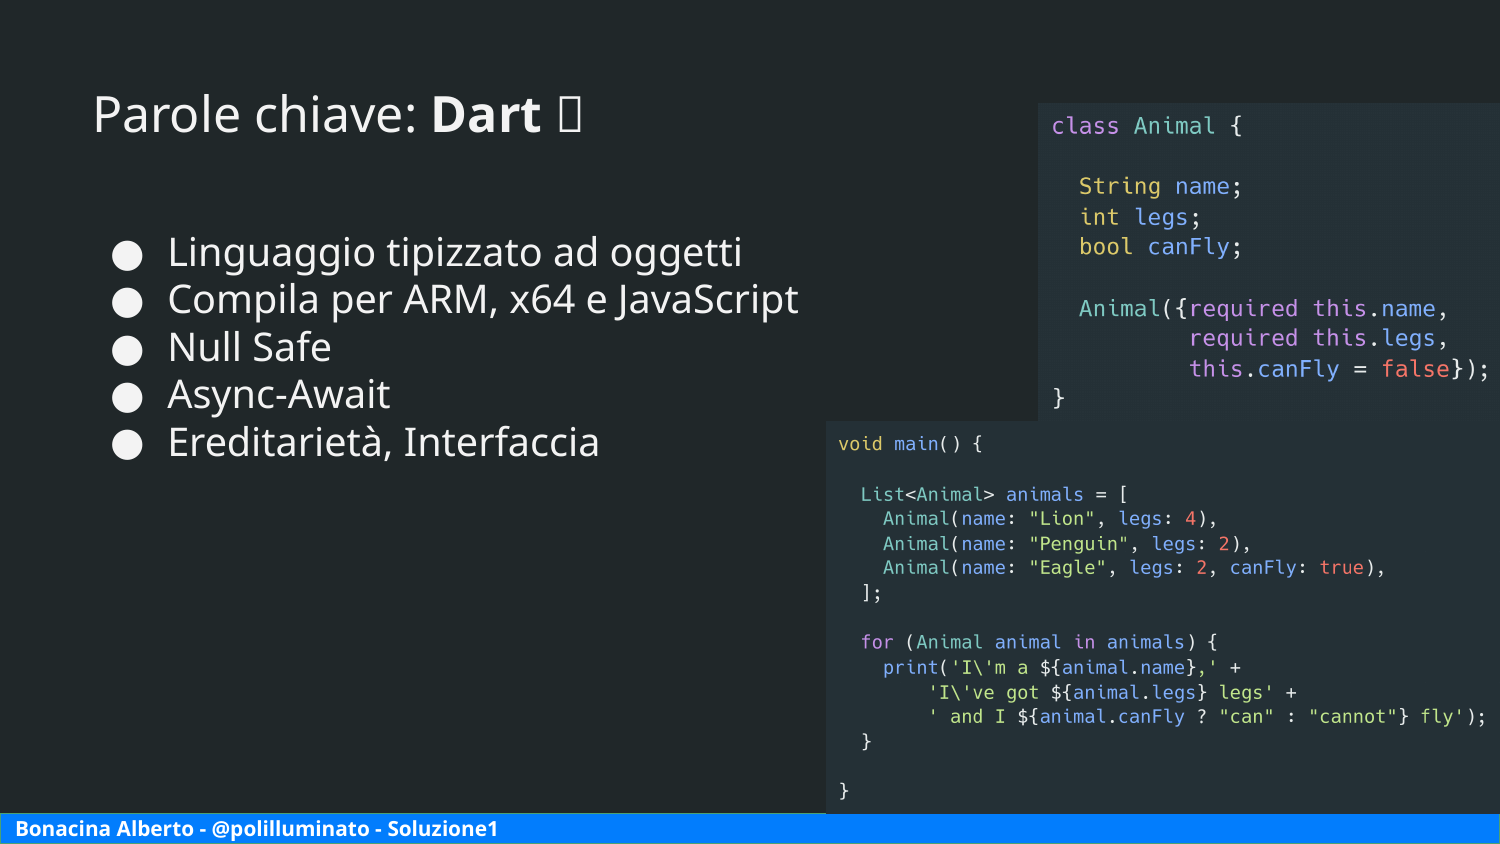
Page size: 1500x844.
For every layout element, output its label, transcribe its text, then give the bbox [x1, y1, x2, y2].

text_box Parole chiave: Dart 🤓 [77, 67, 721, 159]
picture [826, 103, 1500, 814]
text_box Linguaggio tipizzato ad oggetti Compila per ARM, x64 e JavaScript Null Safe Async-Await Ereditarietà, Interfaccia [77, 212, 929, 480]
text_box Bonacina Alberto - @polilluminato - Soluzione1 [0, 800, 1500, 844]
